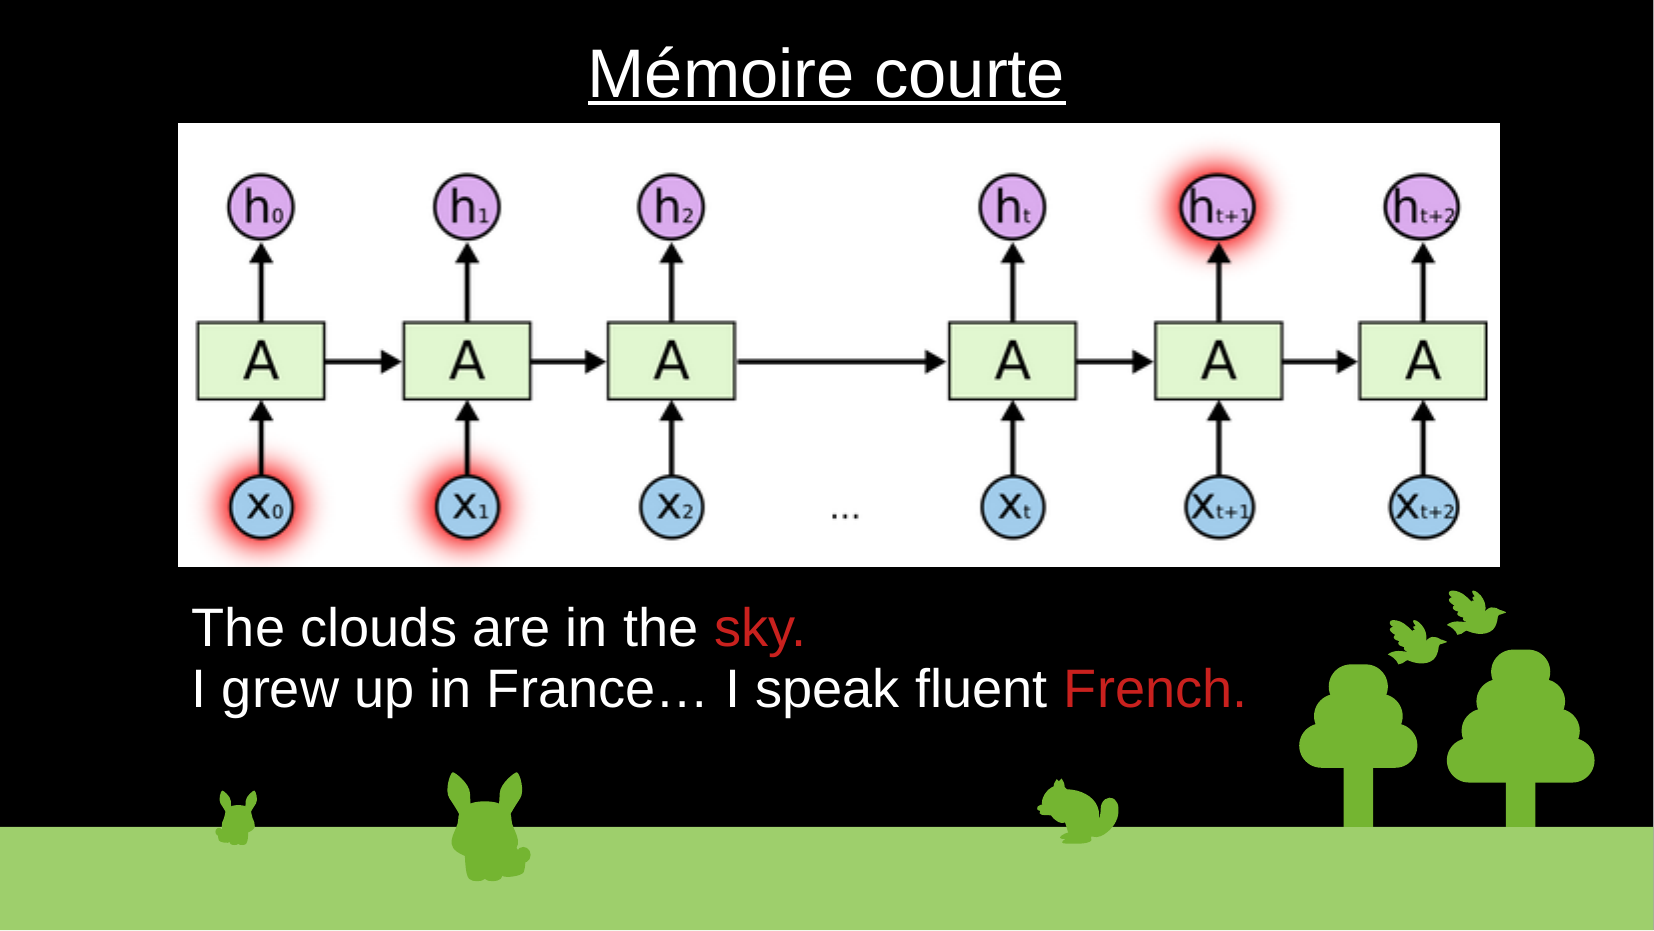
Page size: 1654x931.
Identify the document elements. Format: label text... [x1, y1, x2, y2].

title Mémoire courte [88, 0, 1565, 148]
text_box The clouds are in the sky. I grew up in France… I speak fluent French. [177, 590, 1270, 727]
picture [178, 123, 1500, 567]
